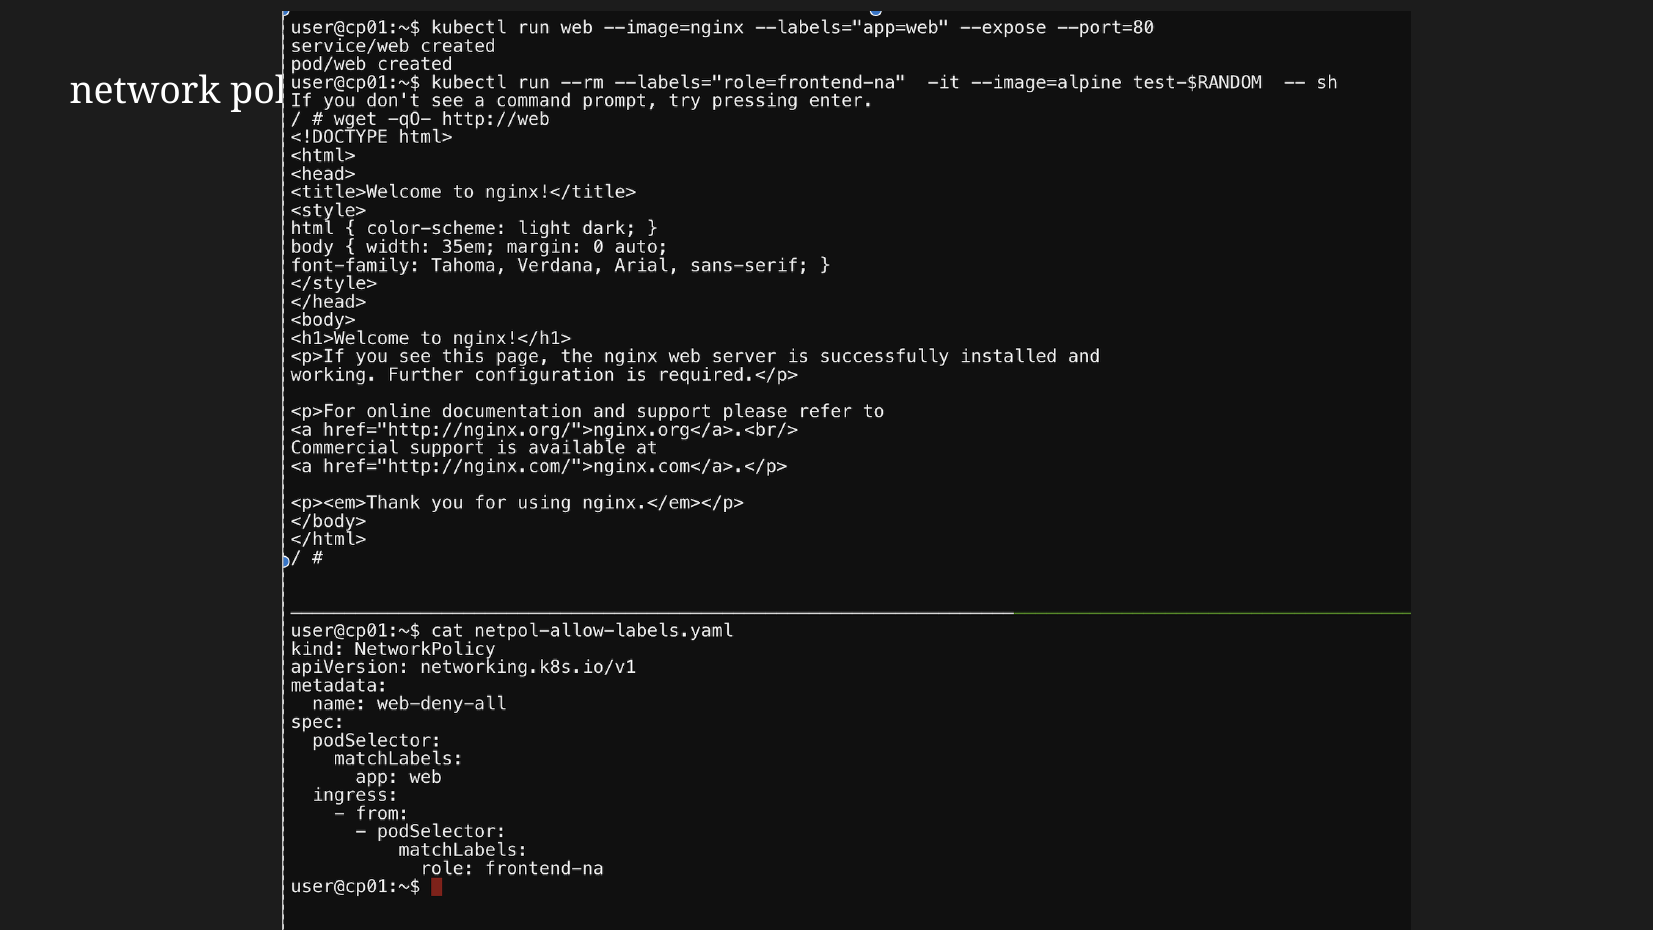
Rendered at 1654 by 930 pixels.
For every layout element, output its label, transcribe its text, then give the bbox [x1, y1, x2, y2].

picture [282, 11, 1411, 930]
text_box network policy [54, 56, 282, 113]
